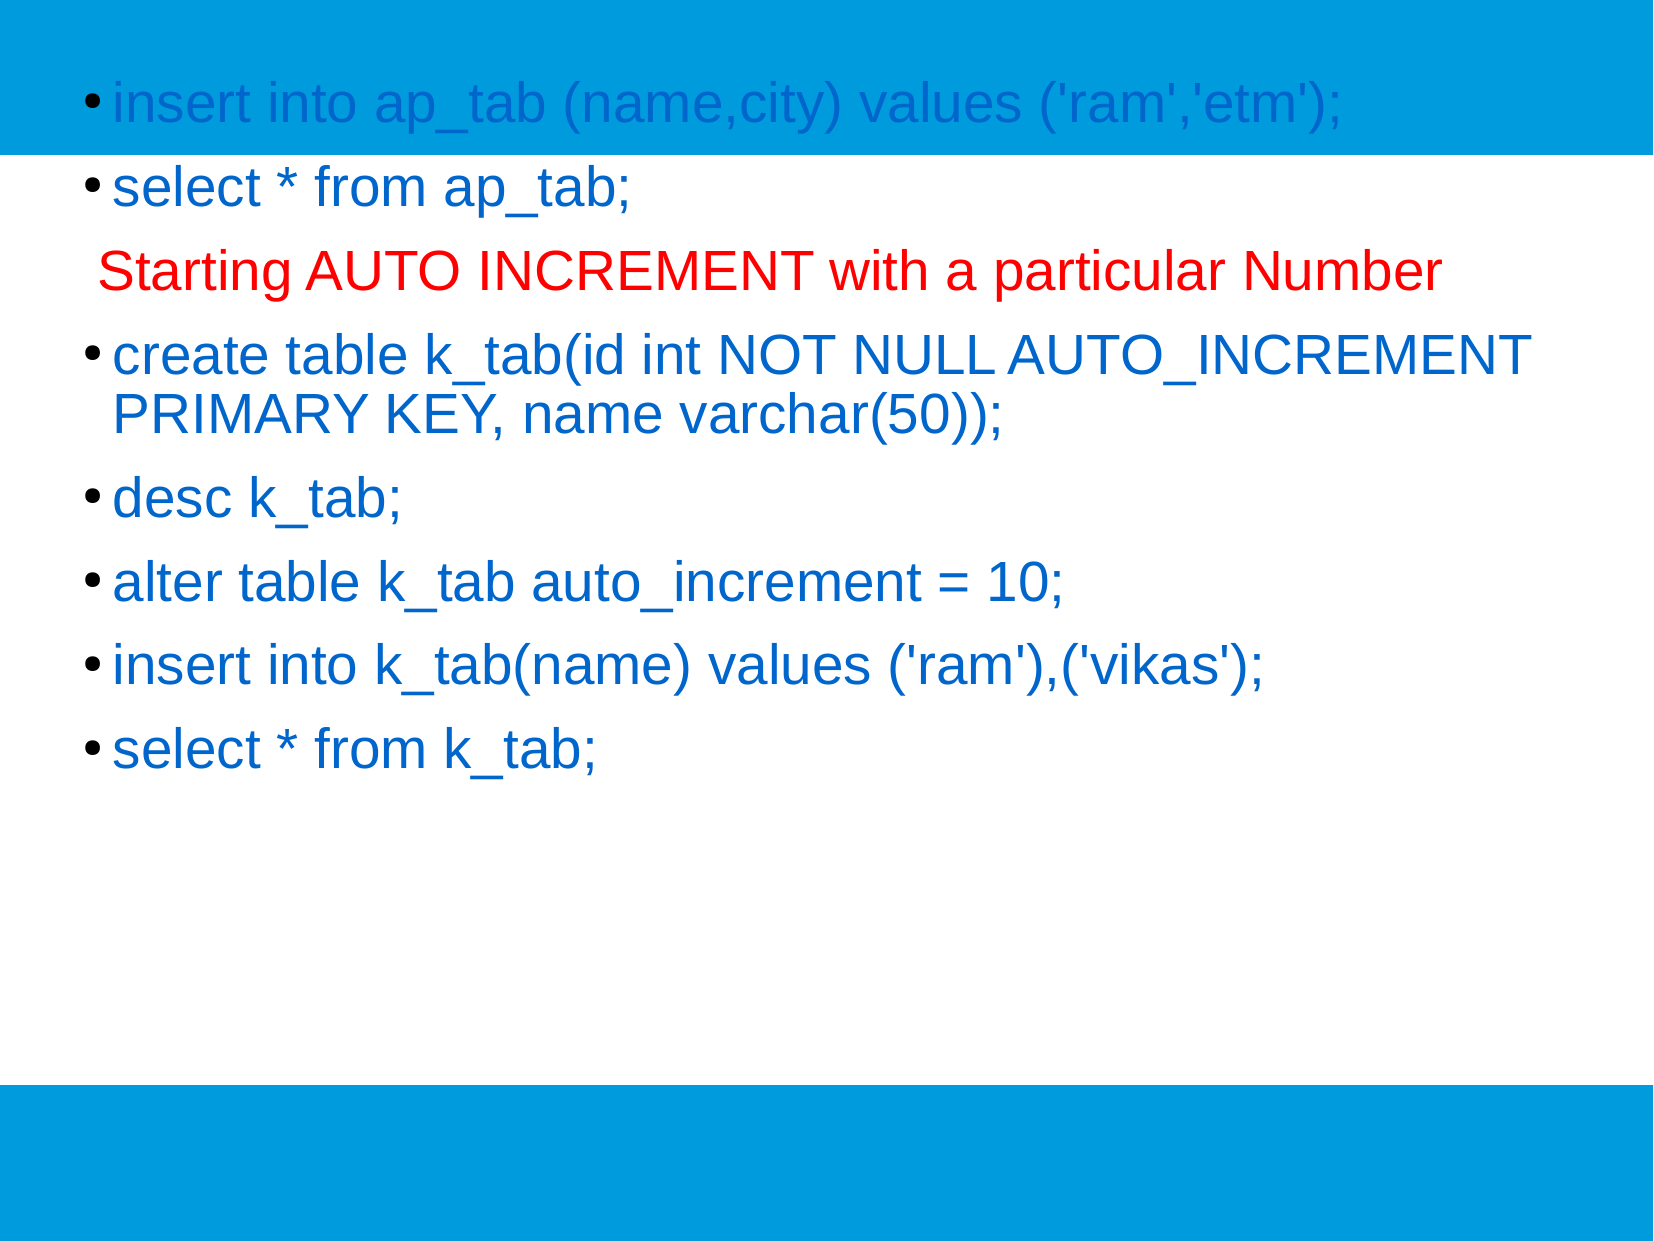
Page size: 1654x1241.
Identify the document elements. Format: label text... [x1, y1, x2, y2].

list insert into ap_tab (name,city) values ('ram','etm'); select * from ap_tab; Starting AUTO INCREMENT with a particular Number create table k_tab(id int NOT NULL AUTO_INCREMENT PRIMARY KEY, name varchar(50)); desc k_tab; alter table k_tab auto_increment = 10; insert into k_tab(name) values ('ram'),('vikas'); select * from k_tab; [82, 70, 1571, 791]
